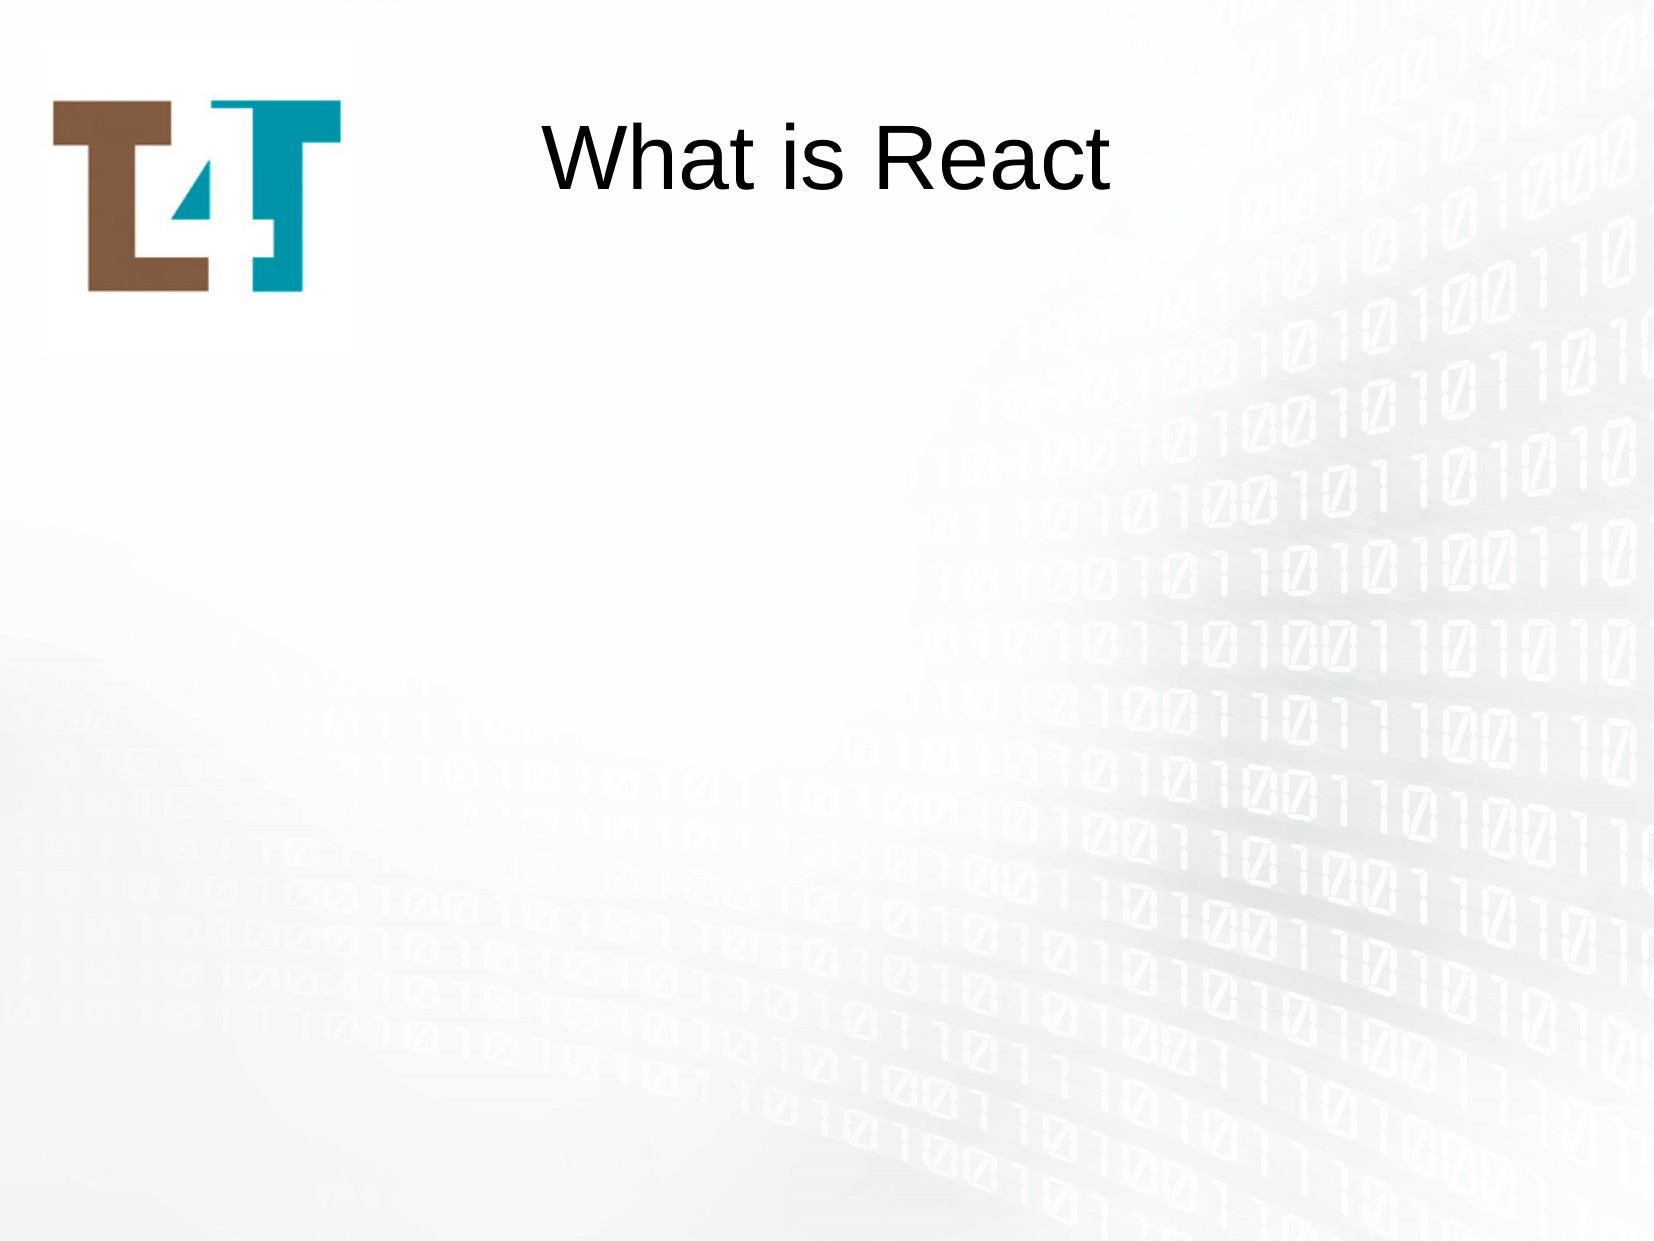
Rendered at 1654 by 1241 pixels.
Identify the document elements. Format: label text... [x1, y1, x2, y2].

text_box What is React [355, 49, 1571, 257]
picture [0, 0, 1654, 1241]
